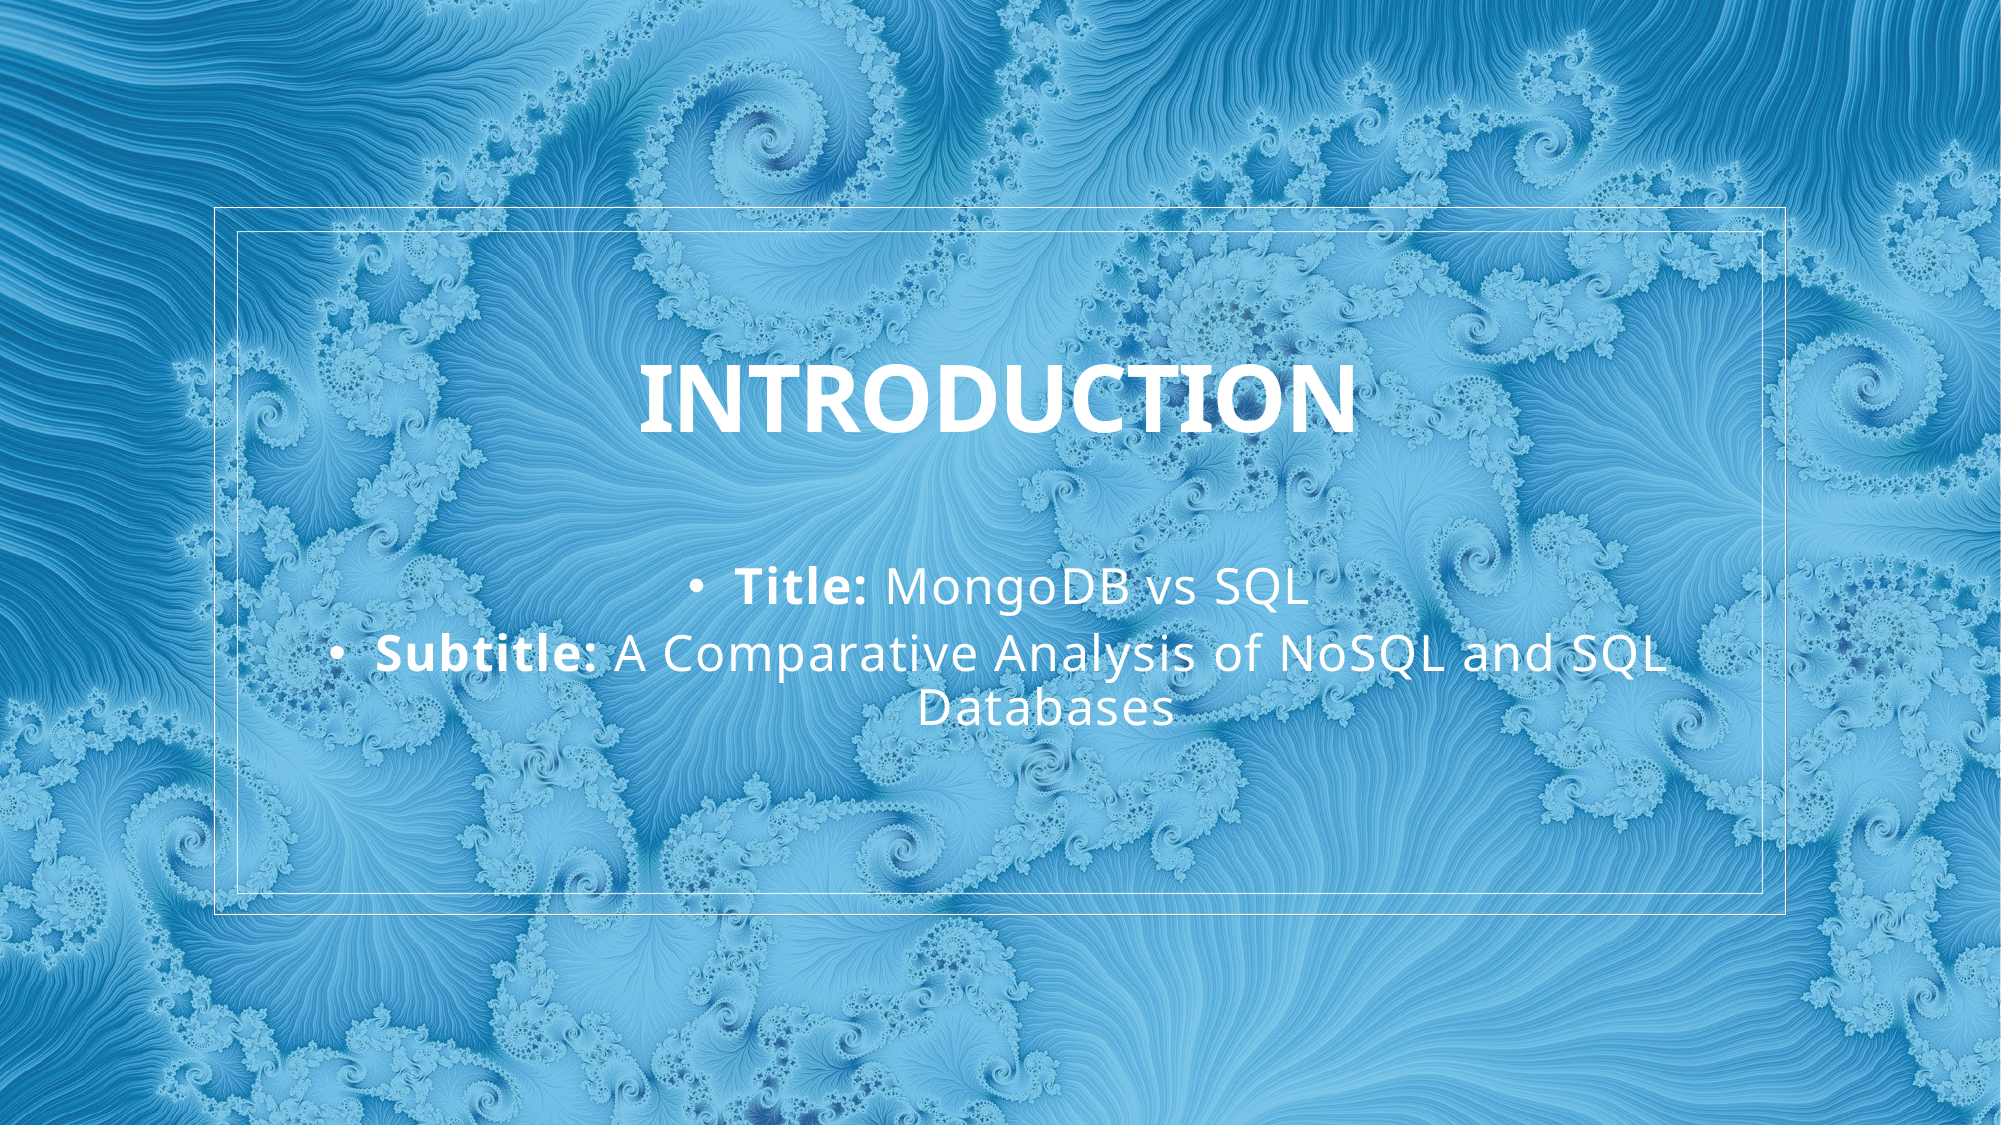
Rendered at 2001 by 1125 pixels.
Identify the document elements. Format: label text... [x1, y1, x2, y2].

title Introduction [256, 343, 1744, 747]
subtitle Title: MongoDB vs SQL Subtitle: A Comparative Analysis of NoSQL and SQL Databases [256, 553, 1743, 834]
picture [0, 0, 2000, 1125]
